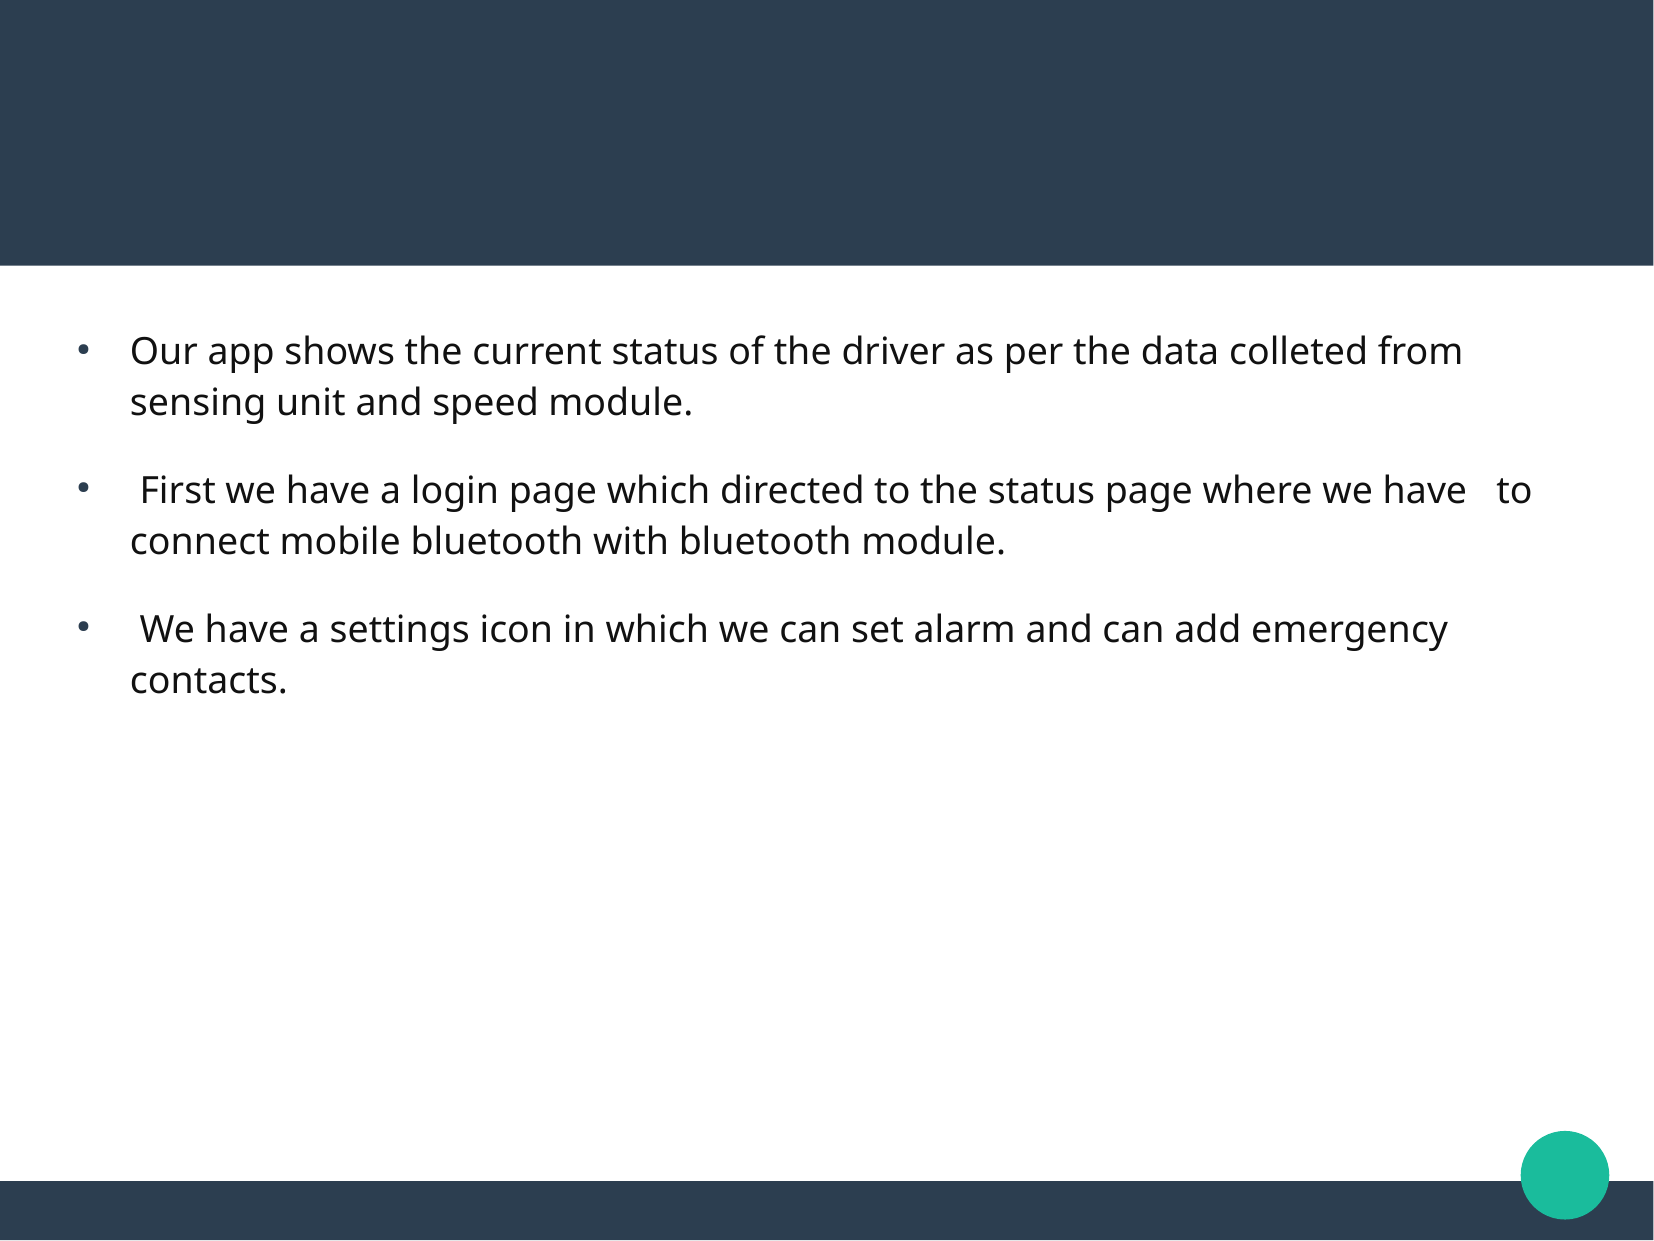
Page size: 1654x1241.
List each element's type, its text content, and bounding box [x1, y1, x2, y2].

list Our app shows the current status of the driver as per the data colleted from sensing unit and speed module. First we have a login page which directed to the status page where we have to connect mobile bluetooth with bluetooth module. We have a settings icon in which we can set alarm and can add emergency contacts. [59, 324, 1595, 1152]
